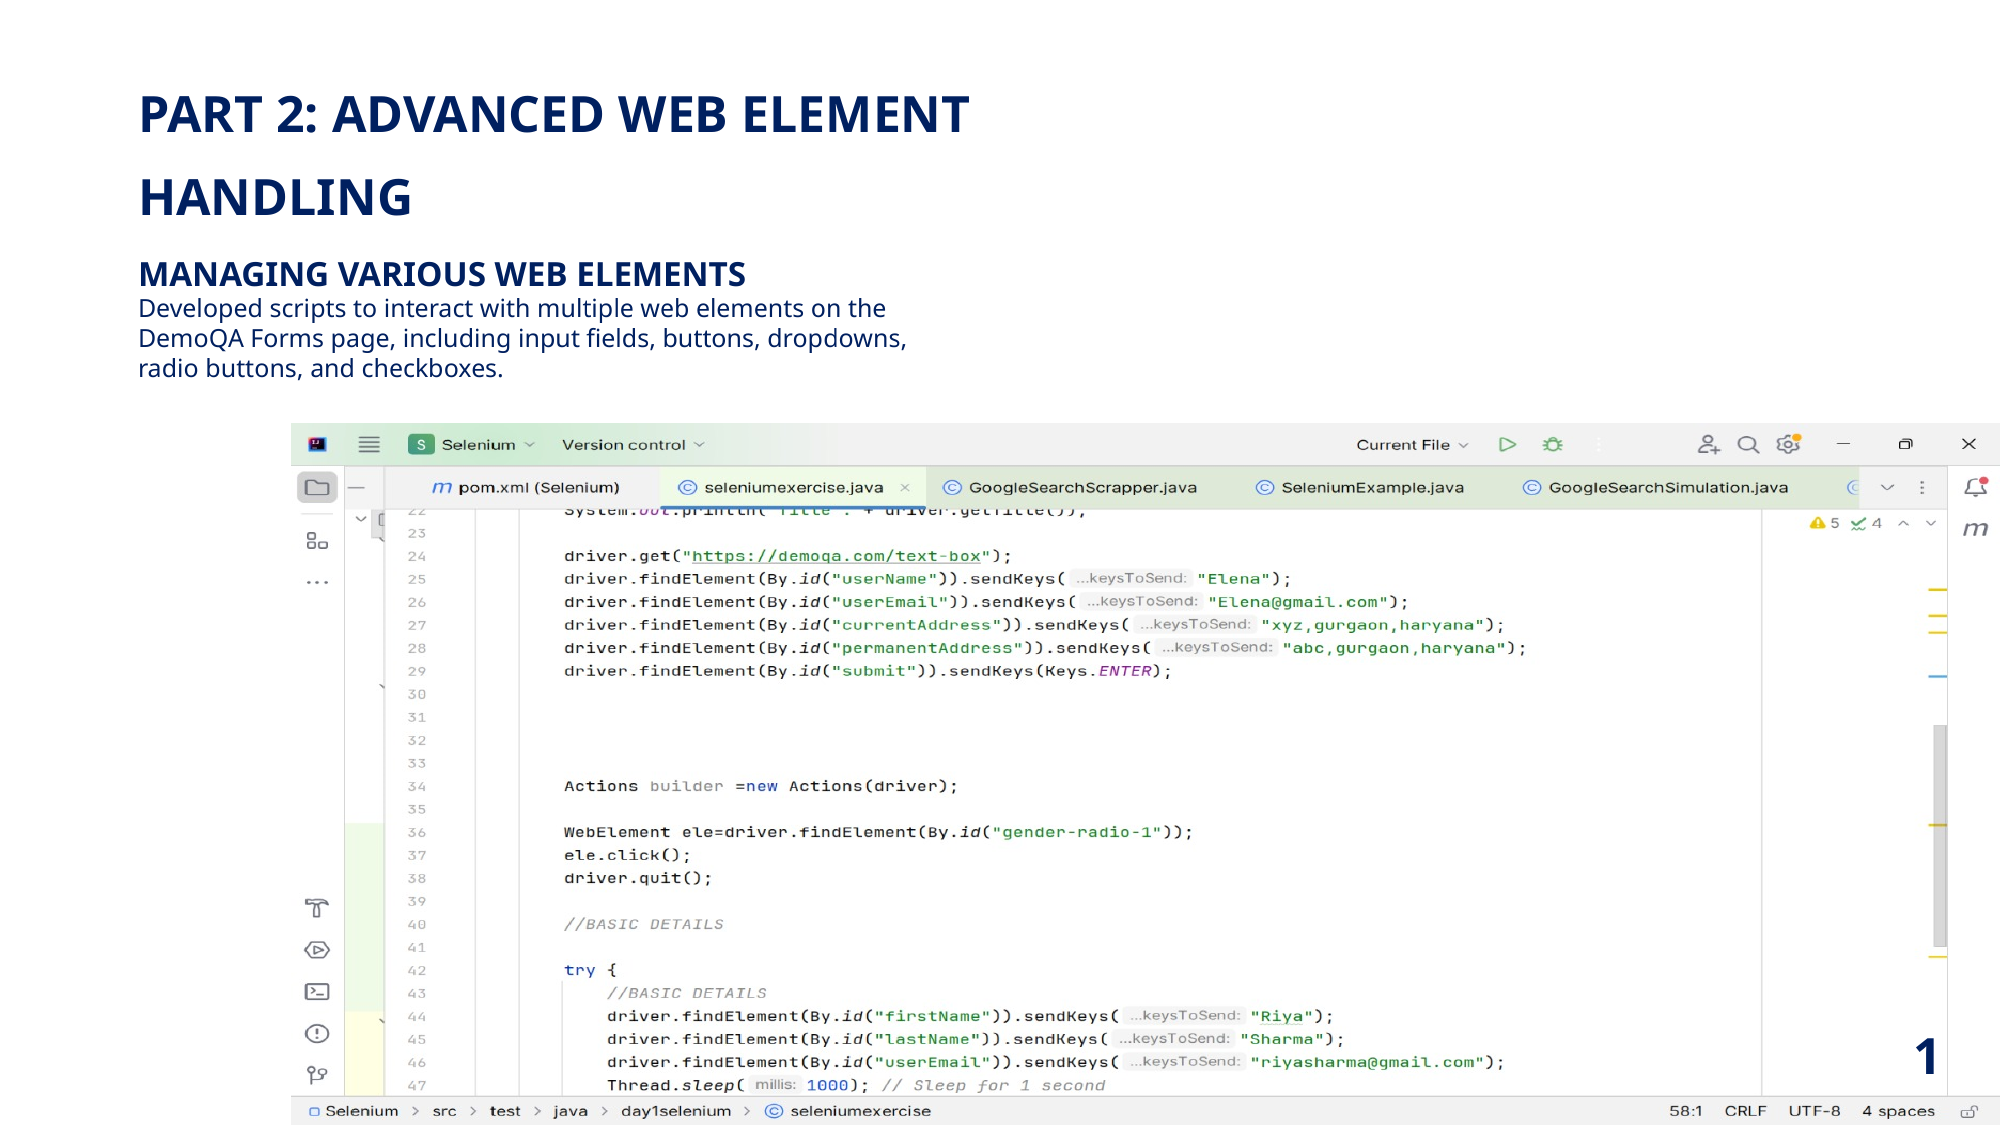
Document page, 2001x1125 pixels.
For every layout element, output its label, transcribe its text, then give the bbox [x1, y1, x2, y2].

picture [291, 423, 2000, 1125]
text_box MANAGING VARIOUS WEB ELEMENTS Developed scripts to interact with multiple web elements on the DemoQA Forms page, including input fields, buttons, dropdowns, radio buttons, and checkboxes. [138, 252, 946, 425]
text_box PART 2: ADVANCED WEB ELEMENT HANDLING [138, 59, 1099, 212]
text_box 1 [1898, 1017, 2000, 1093]
